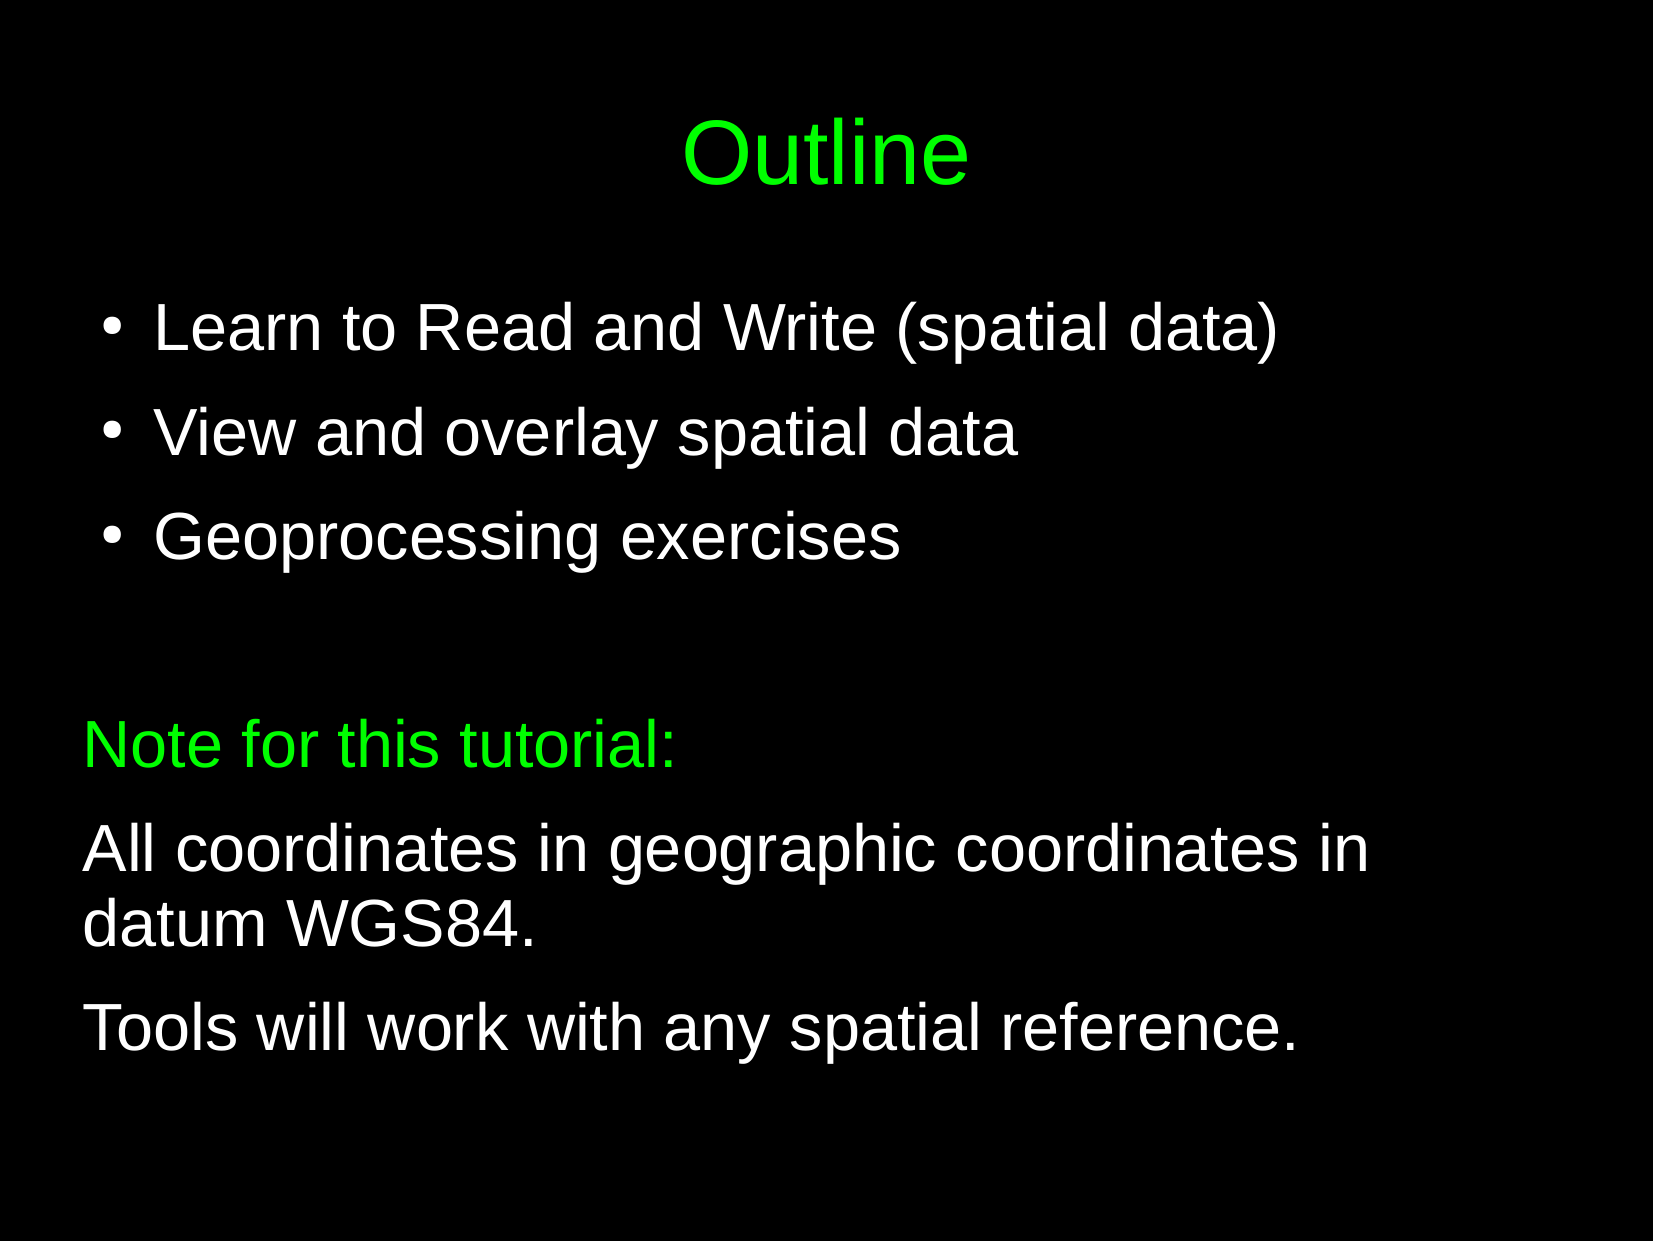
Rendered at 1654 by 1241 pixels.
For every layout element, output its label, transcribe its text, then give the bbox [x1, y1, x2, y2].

list Learn to Read and Write (spatial data) View and overlay spatial data Geoprocessing exercises Note for this tutorial: All coordinates in geographic coordinates in datum WGS84. Tools will work with any spatial reference. [82, 290, 1571, 1109]
title Outline [82, 49, 1571, 257]
